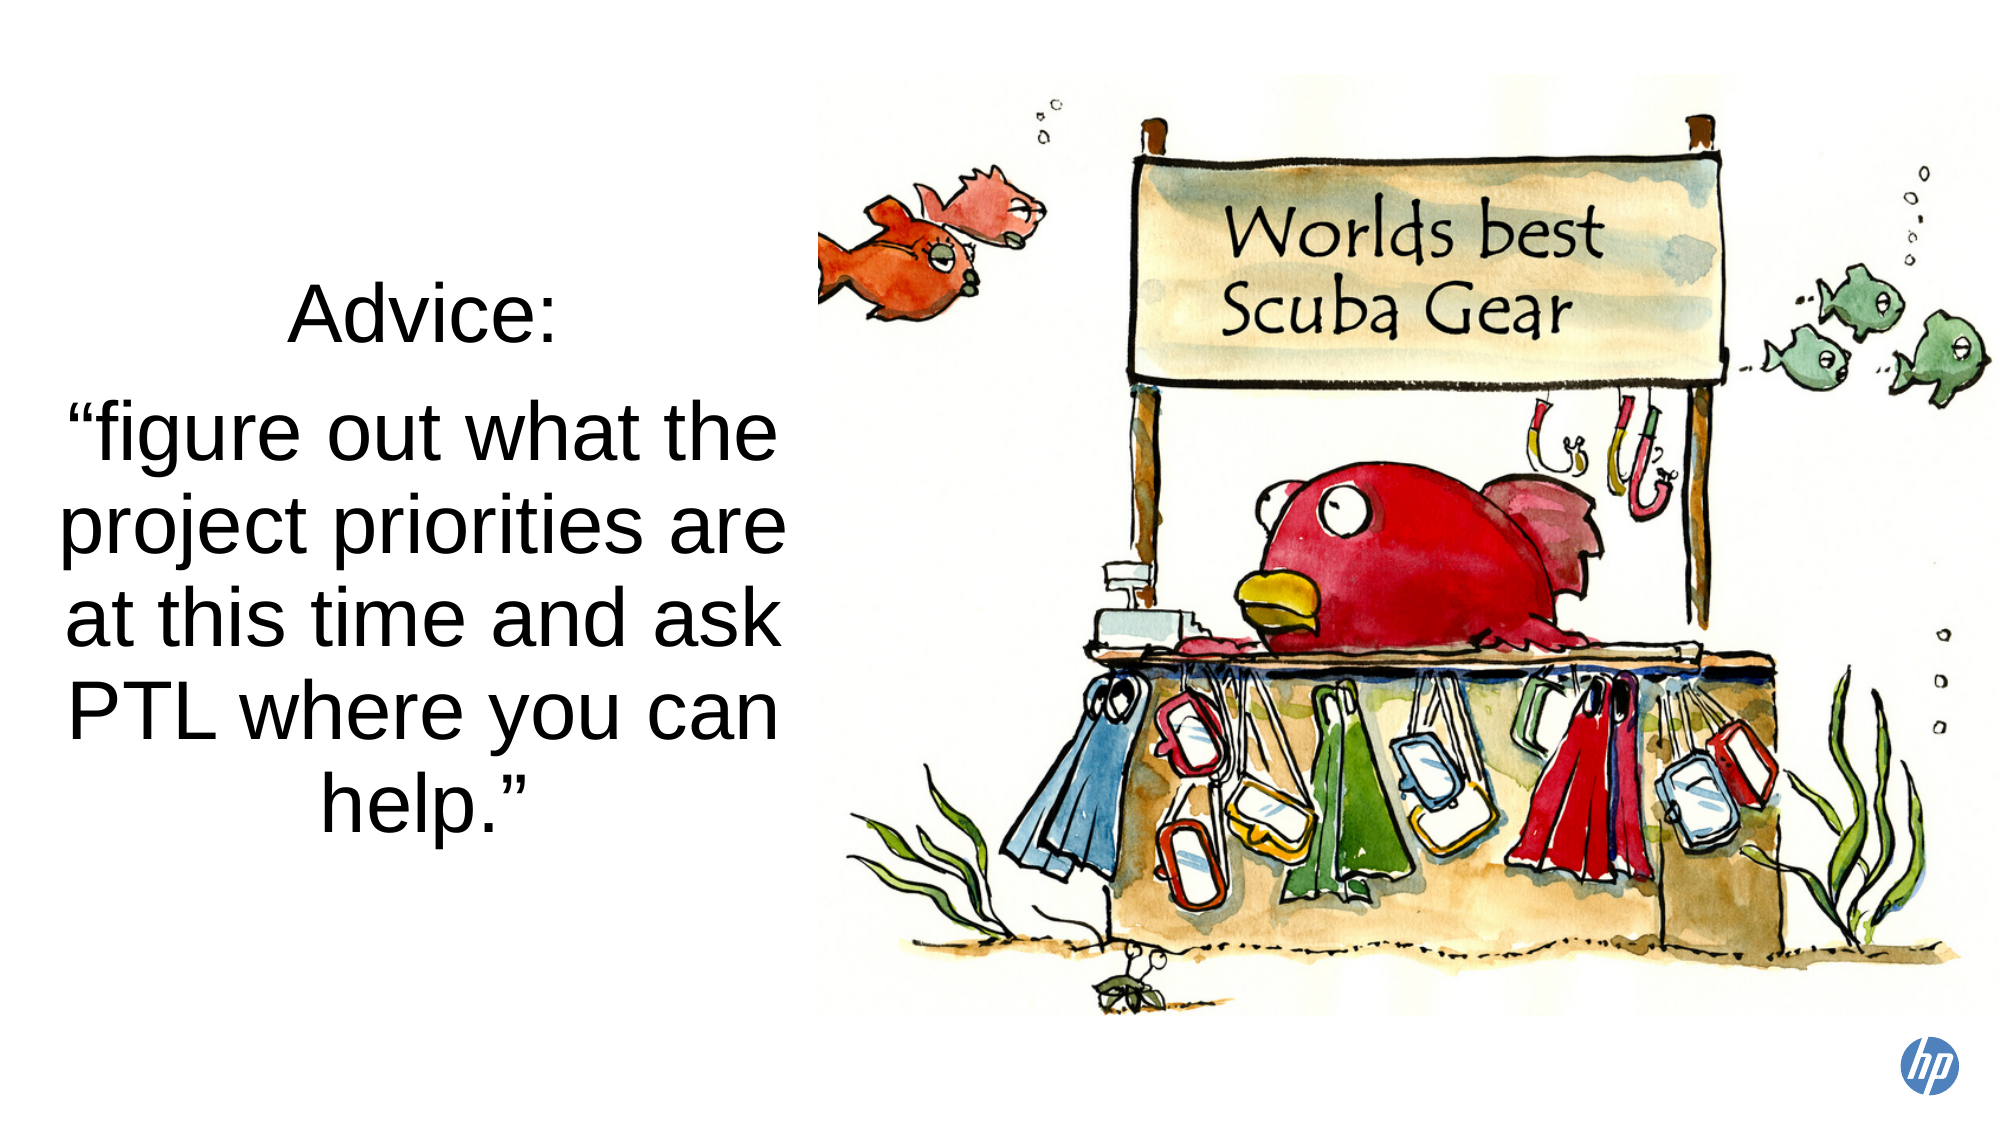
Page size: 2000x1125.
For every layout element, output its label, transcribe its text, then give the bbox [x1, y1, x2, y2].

text_box Advice: “figure out what the project priorities are at this time and ask PTL where you can help.” [20, 259, 818, 859]
picture [818, 74, 2000, 1016]
